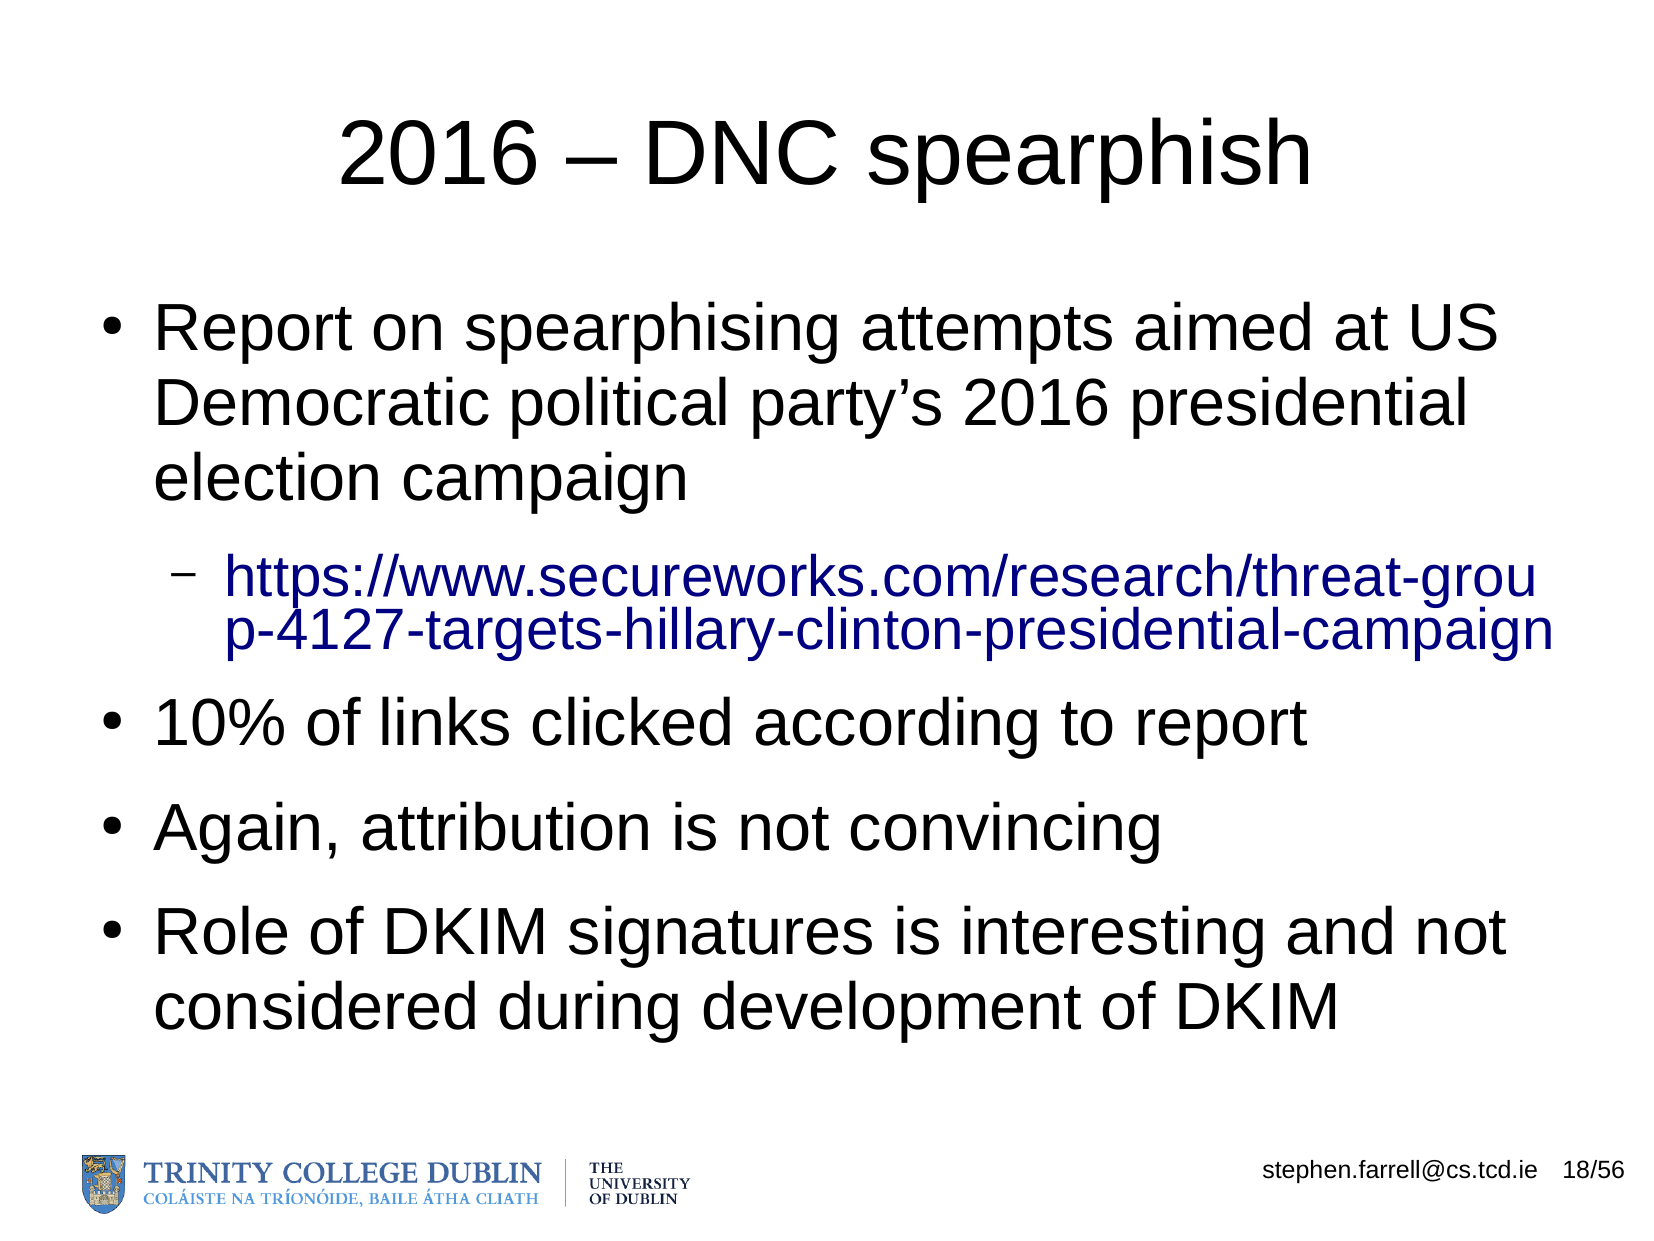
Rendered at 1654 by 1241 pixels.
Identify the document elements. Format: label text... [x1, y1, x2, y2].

title 2016 – DNC spearphish [82, 49, 1571, 257]
list Report on spearphising attempts aimed at US Democratic political party’s 2016 presidential election campaign https://www.secureworks.com/research/threat-group-4127-targets-hillary-clinton-presidential-campaign 10% of links clicked according to report Again, attribution is not convincing Role of DKIM signatures is interesting and not considered during development of DKIM [82, 290, 1571, 1010]
picture [82, 1155, 694, 1214]
